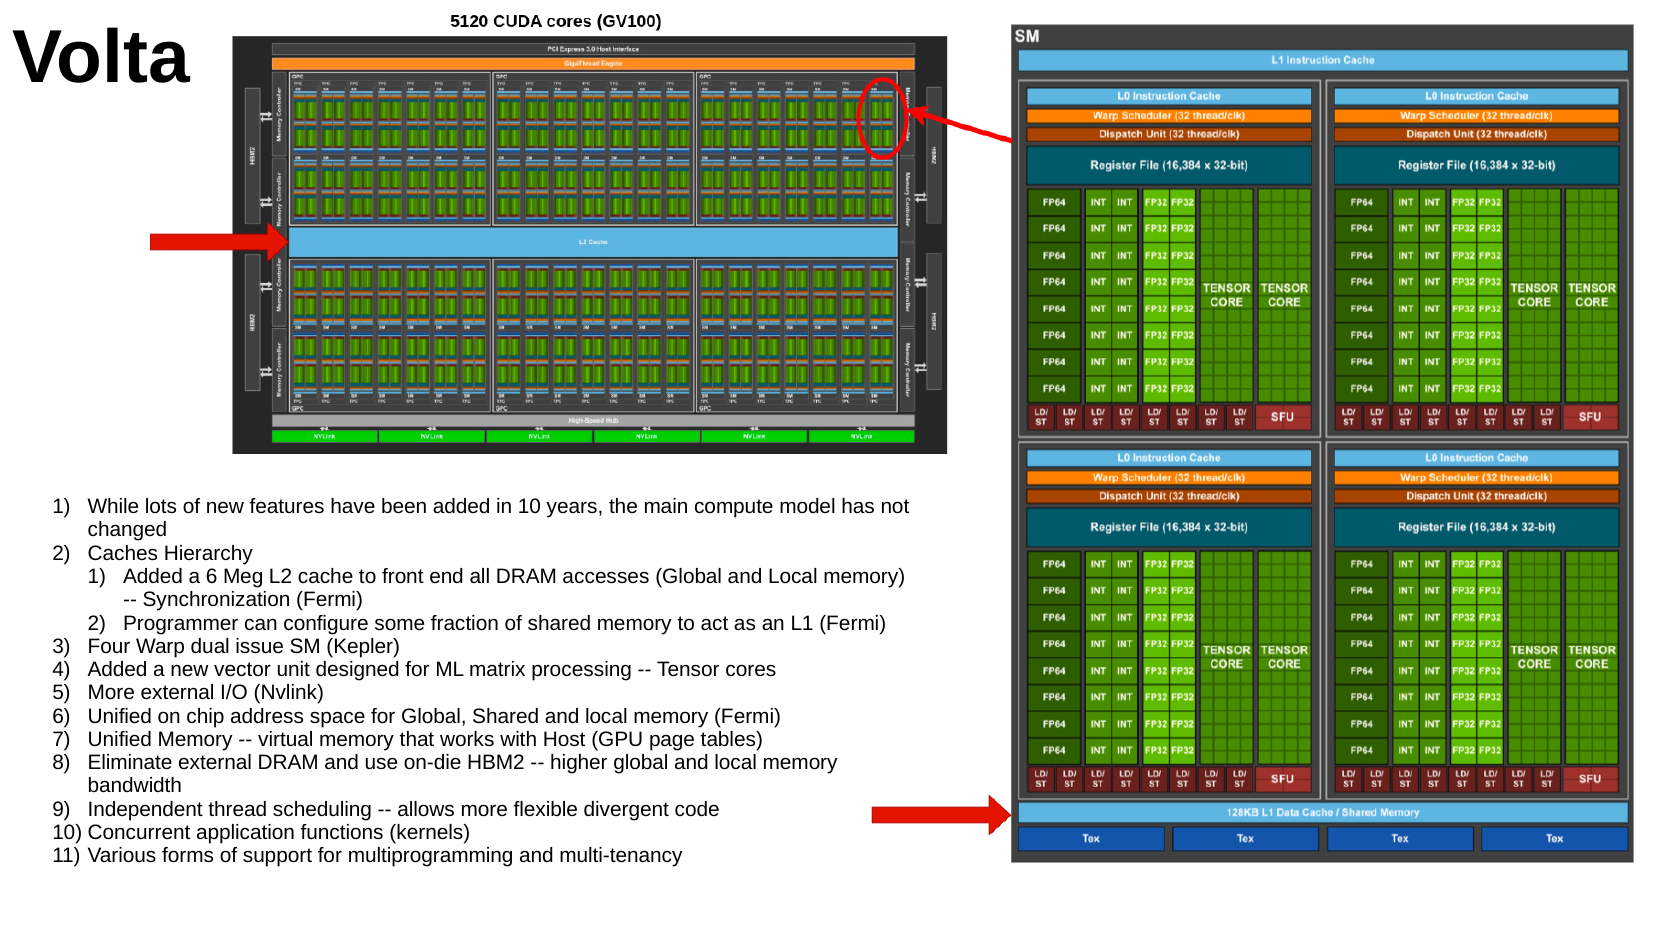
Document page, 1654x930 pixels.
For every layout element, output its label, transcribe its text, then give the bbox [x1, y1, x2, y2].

title Volta [12, 0, 263, 113]
text_box While lots of new features have been added in 10 years, the main compute model has not changed Caches Hierarchy Added a 6 Meg L2 cache to front end all DRAM accesses (Global and Local memory) -- Synchronization (Fermi) Programmer can configure some fraction of shared memory to act as an L1 (Fermi) Four Warp dual issue SM (Kepler) Added a new vector unit designed for ML matrix processing -- Tensor cores More external I/O (Nvlink) Unified on chip address space for Global, Shared and local memory (Fermi) Unified Memory -- virtual memory that works with Host (GPU page tables) Eliminate external DRAM and use on-die HBM2 -- higher global and local memory bandwidth Independent thread scheduling -- allows more flexible divergent code Concurrent application functions (kernels) Various forms of support for multiprogramming and multi-tenancy [37, 487, 938, 930]
picture [150, 7, 1634, 863]
